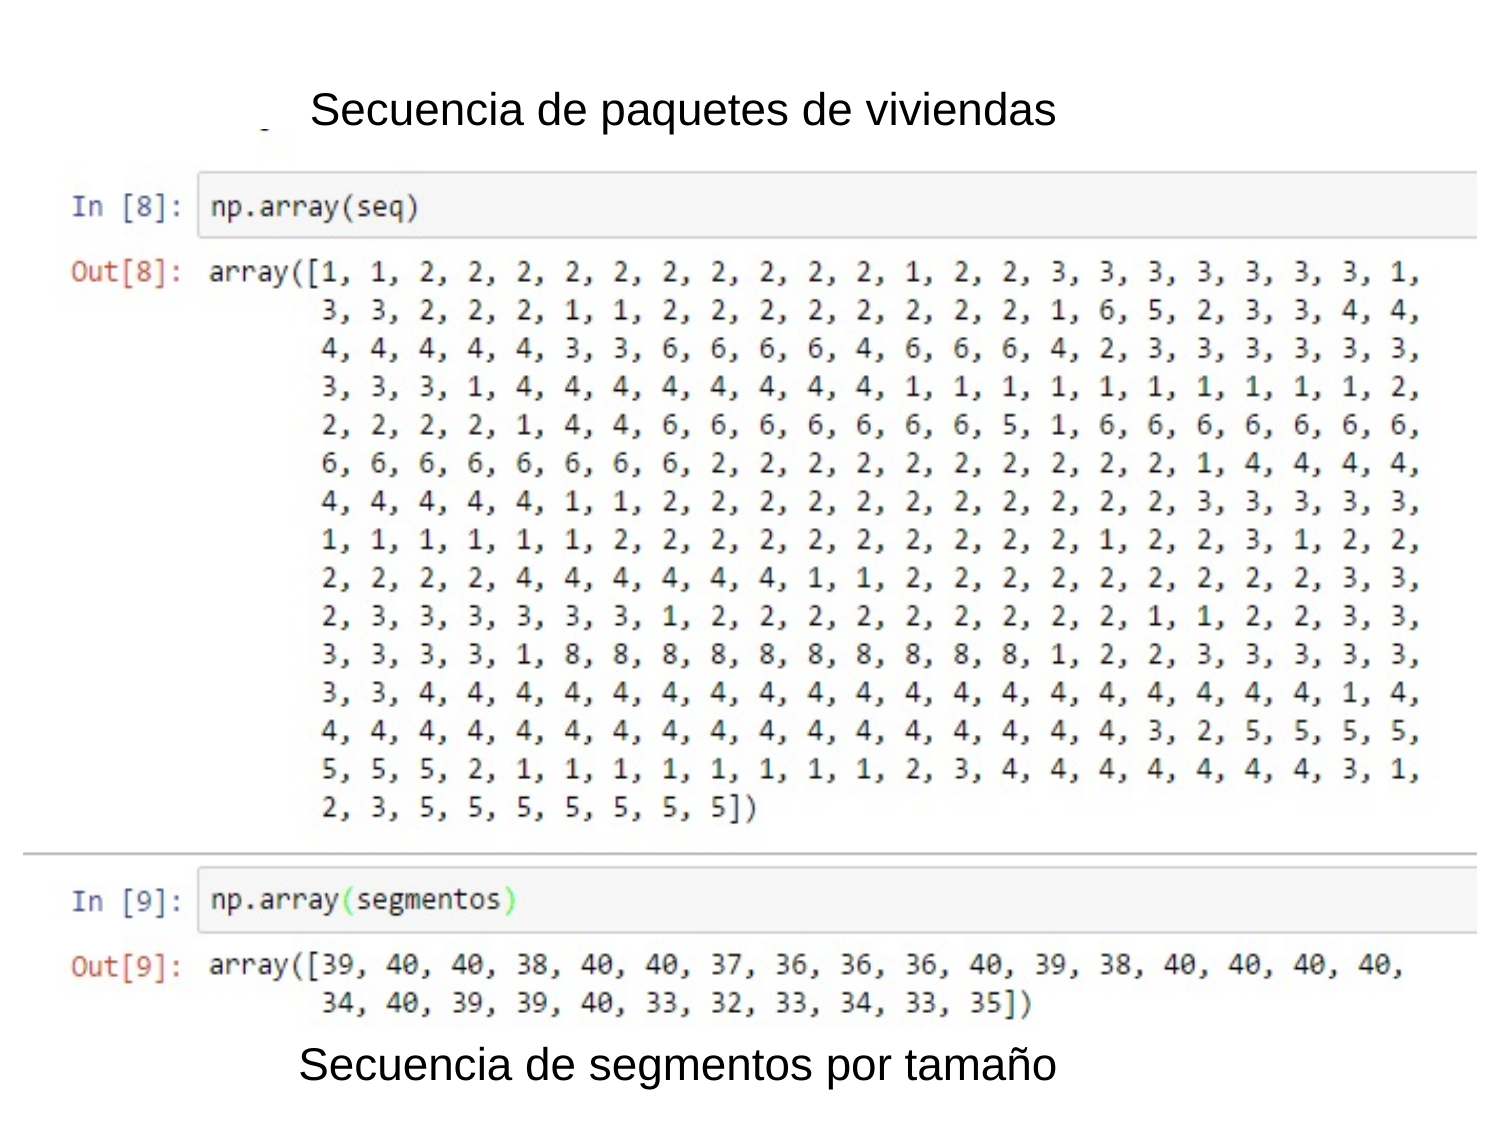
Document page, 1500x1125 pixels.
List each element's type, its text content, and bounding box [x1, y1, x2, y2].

picture [23, 129, 1477, 1040]
text_box Secuencia de paquetes de viviendas [295, 71, 1253, 142]
text_box Secuencia de segmentos por tamaño [283, 1027, 1241, 1098]
